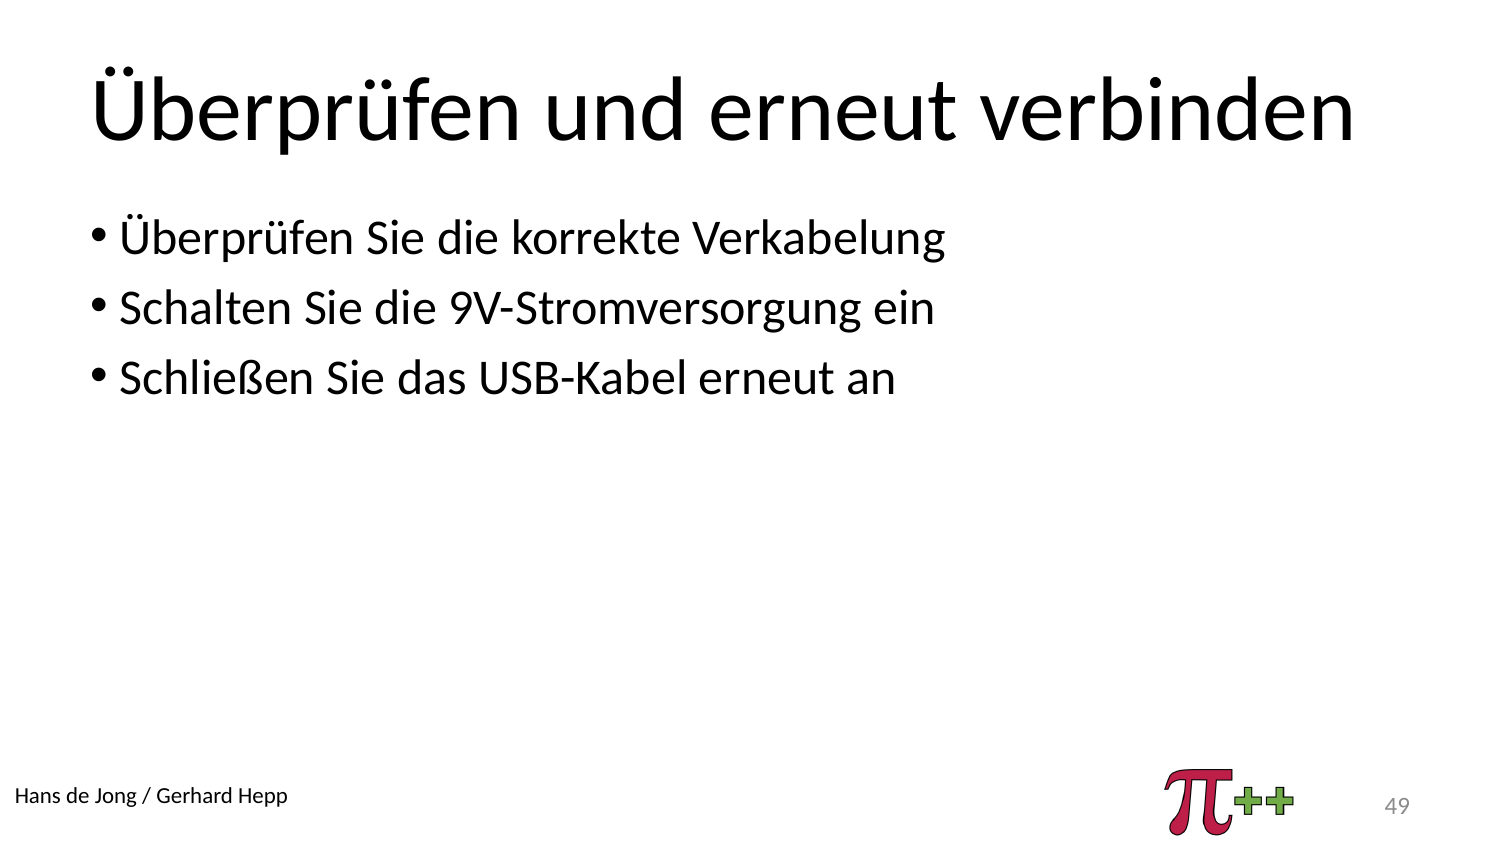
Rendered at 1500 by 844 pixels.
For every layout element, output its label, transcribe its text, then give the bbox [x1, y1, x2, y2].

slide_number <getal> [1340, 782, 1425, 827]
title Überprüfen und erneut verbinden [75, 33, 1425, 175]
picture [1163, 768, 1294, 836]
list Überprüfen Sie die korrekte Verkabelung Schalten Sie die 9V-Stromversorgung ein Schließen Sie das USB-Kabel erneut an [75, 196, 1425, 754]
